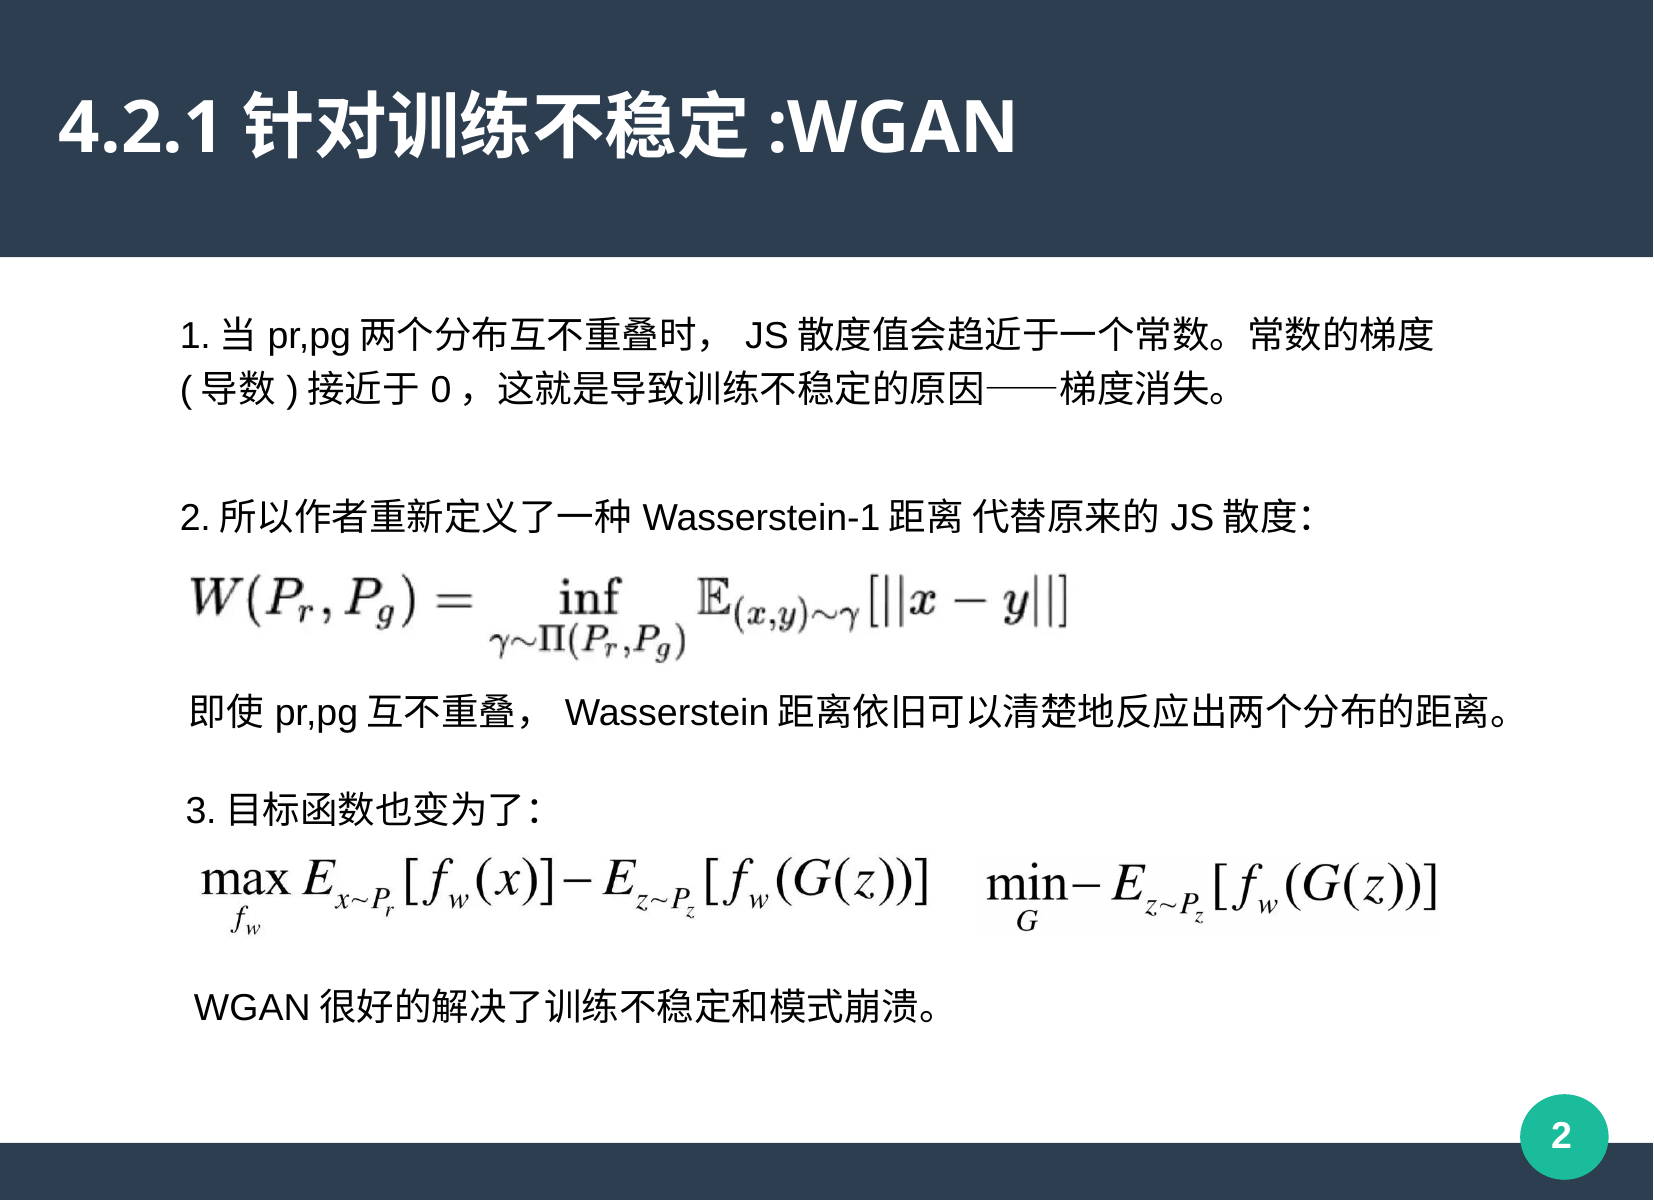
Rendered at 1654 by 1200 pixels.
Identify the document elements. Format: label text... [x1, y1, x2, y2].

text_box 2.所以作者重新定义了一种Wasserstein-1距离 代替原来的JS散度： [165, 479, 1351, 551]
picture [188, 843, 931, 939]
text_box 4.2.1针对训练不稳定:WGAN [58, 47, 1594, 200]
picture [975, 854, 1441, 937]
text_box 即使pr,pg互不重叠，Wasserstein距离依旧可以清楚地反应出两个分布的距离。 [174, 675, 1546, 751]
text_box 1.当pr,pg两个分布互不重叠时，JS散度值会趋近于一个常数。常数的梯度(导数)接近于0，这就是导致训练不稳定的原因——梯度消失。 [165, 297, 1486, 424]
text_box WGAN很好的解决了训练不稳定和模式崩溃。 [179, 969, 1366, 1040]
picture [180, 551, 1080, 675]
text_box 3.目标函数也变为了： [170, 772, 1357, 843]
text_box 2 [1536, 1104, 1641, 1175]
